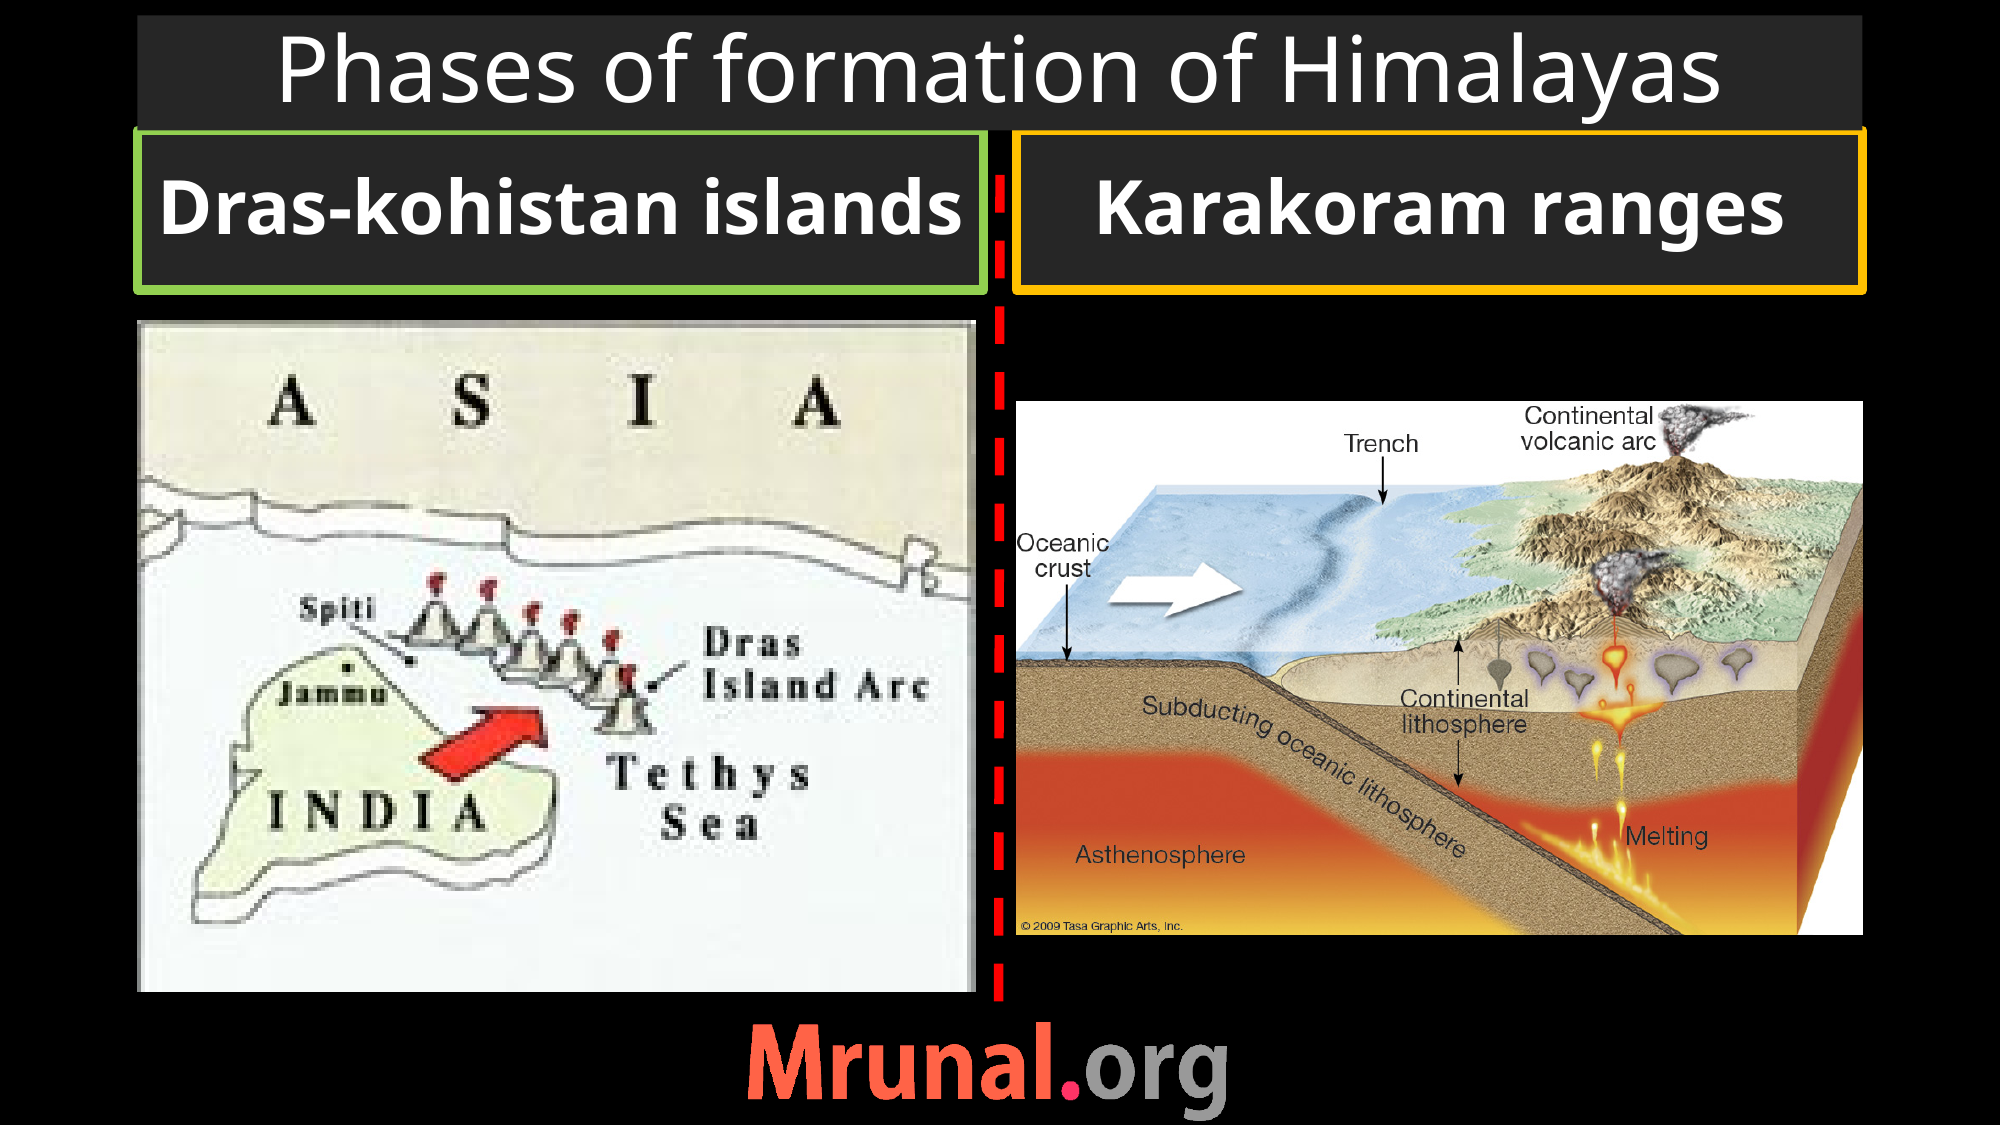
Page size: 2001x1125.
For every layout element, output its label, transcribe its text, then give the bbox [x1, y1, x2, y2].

list Karakoram ranges [1016, 131, 1863, 290]
picture [741, 1005, 1230, 1125]
list Dras-kohistan islands [137, 131, 984, 290]
title Phases of formation of Himalayas [137, 15, 1863, 131]
picture [137, 320, 976, 992]
picture [1016, 401, 1863, 935]
